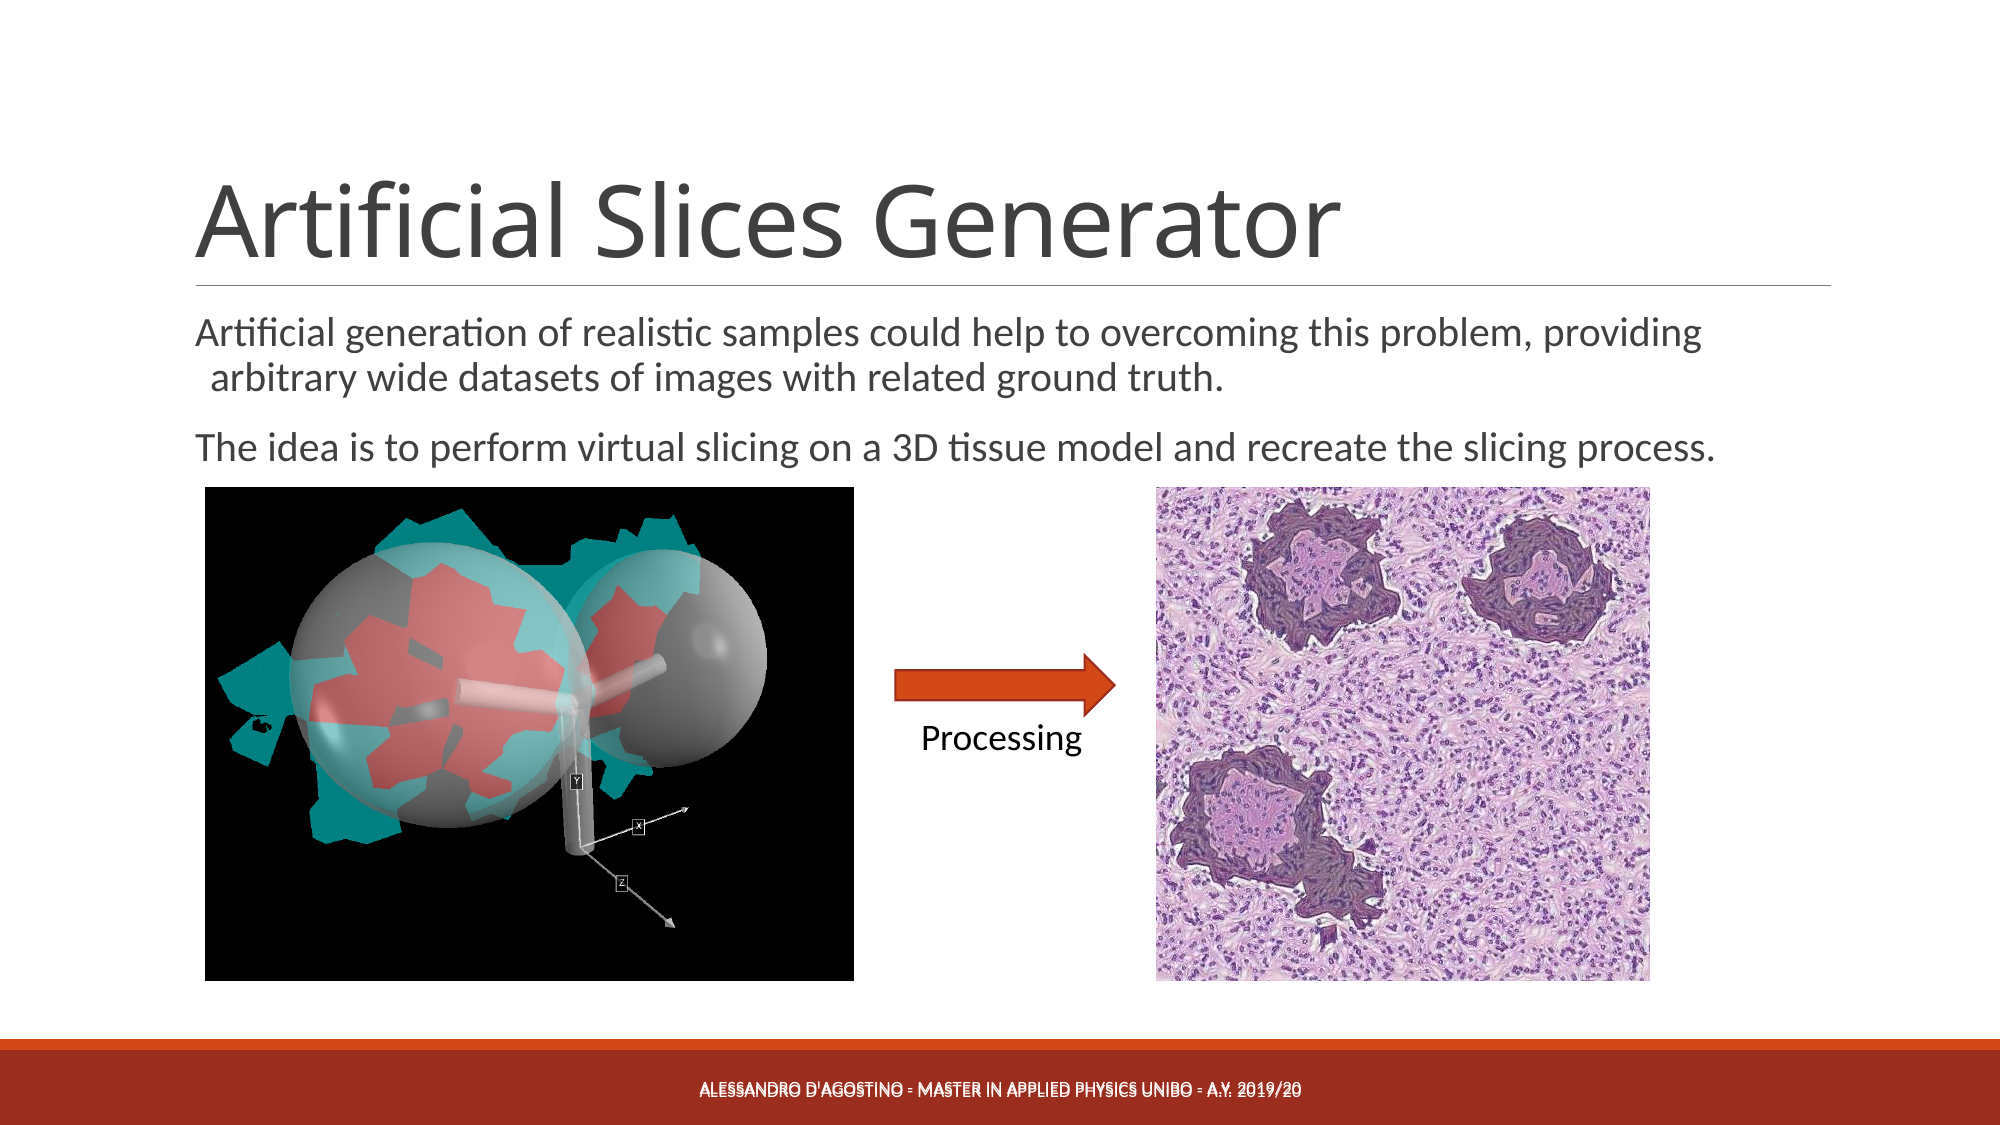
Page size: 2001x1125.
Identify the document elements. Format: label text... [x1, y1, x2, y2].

text_box Processing [905, 715, 1165, 776]
picture [1156, 487, 1650, 981]
text_box [895, 655, 1115, 715]
list Artificial generation of realistic samples could help to overcoming this problem, providing arbitrary wide datasets of images with related ground truth. The idea is to perform virtual slicing on a 3D tissue model and recreate the slicing process. [180, 302, 1831, 488]
text_box Alessandro d'Agostino - Master in Applied Physics UniBo - a.y. 2019/20 [604, 1059, 1396, 1120]
title Artificial Slices Generator [180, 47, 1831, 286]
picture [205, 487, 854, 981]
